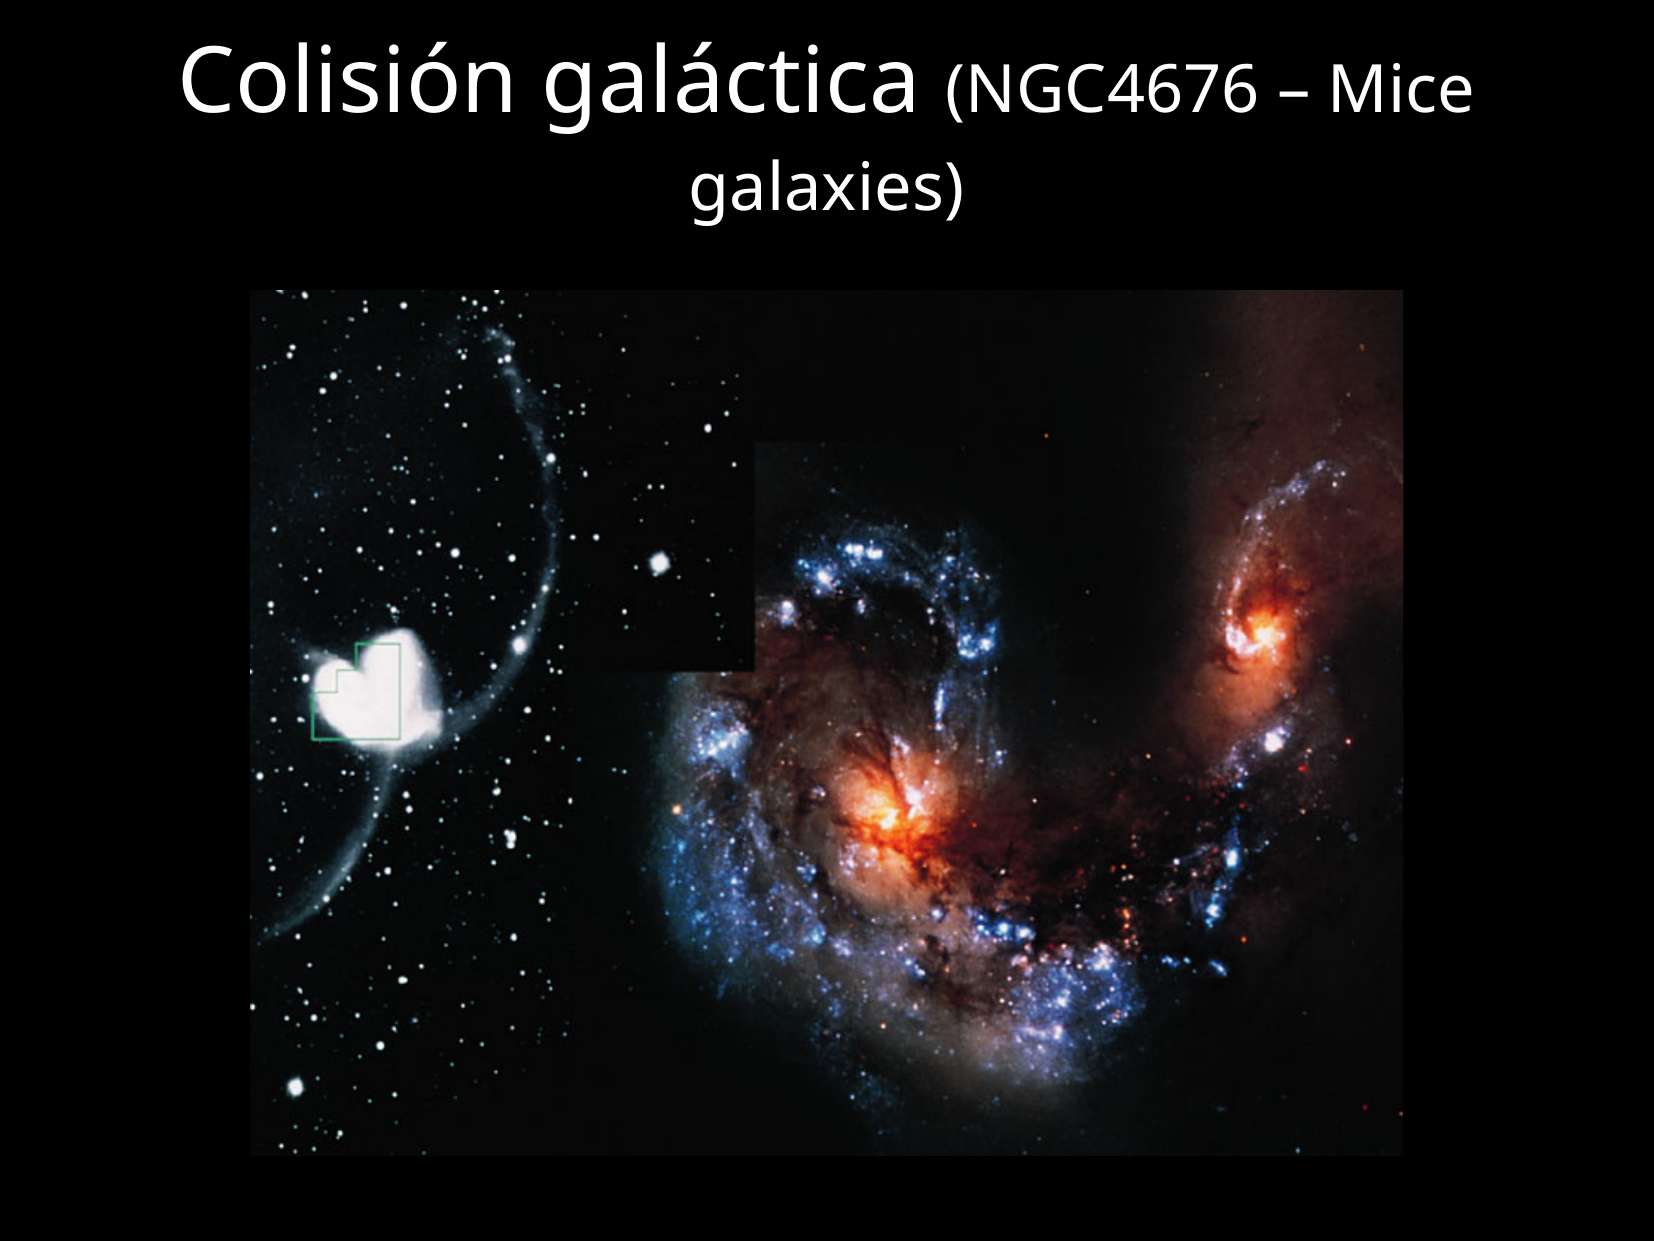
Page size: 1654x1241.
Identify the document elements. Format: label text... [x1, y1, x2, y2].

picture [250, 290, 1404, 1156]
title Colisión galáctica (NGC4676 – Mice galaxies) [82, 10, 1571, 234]
